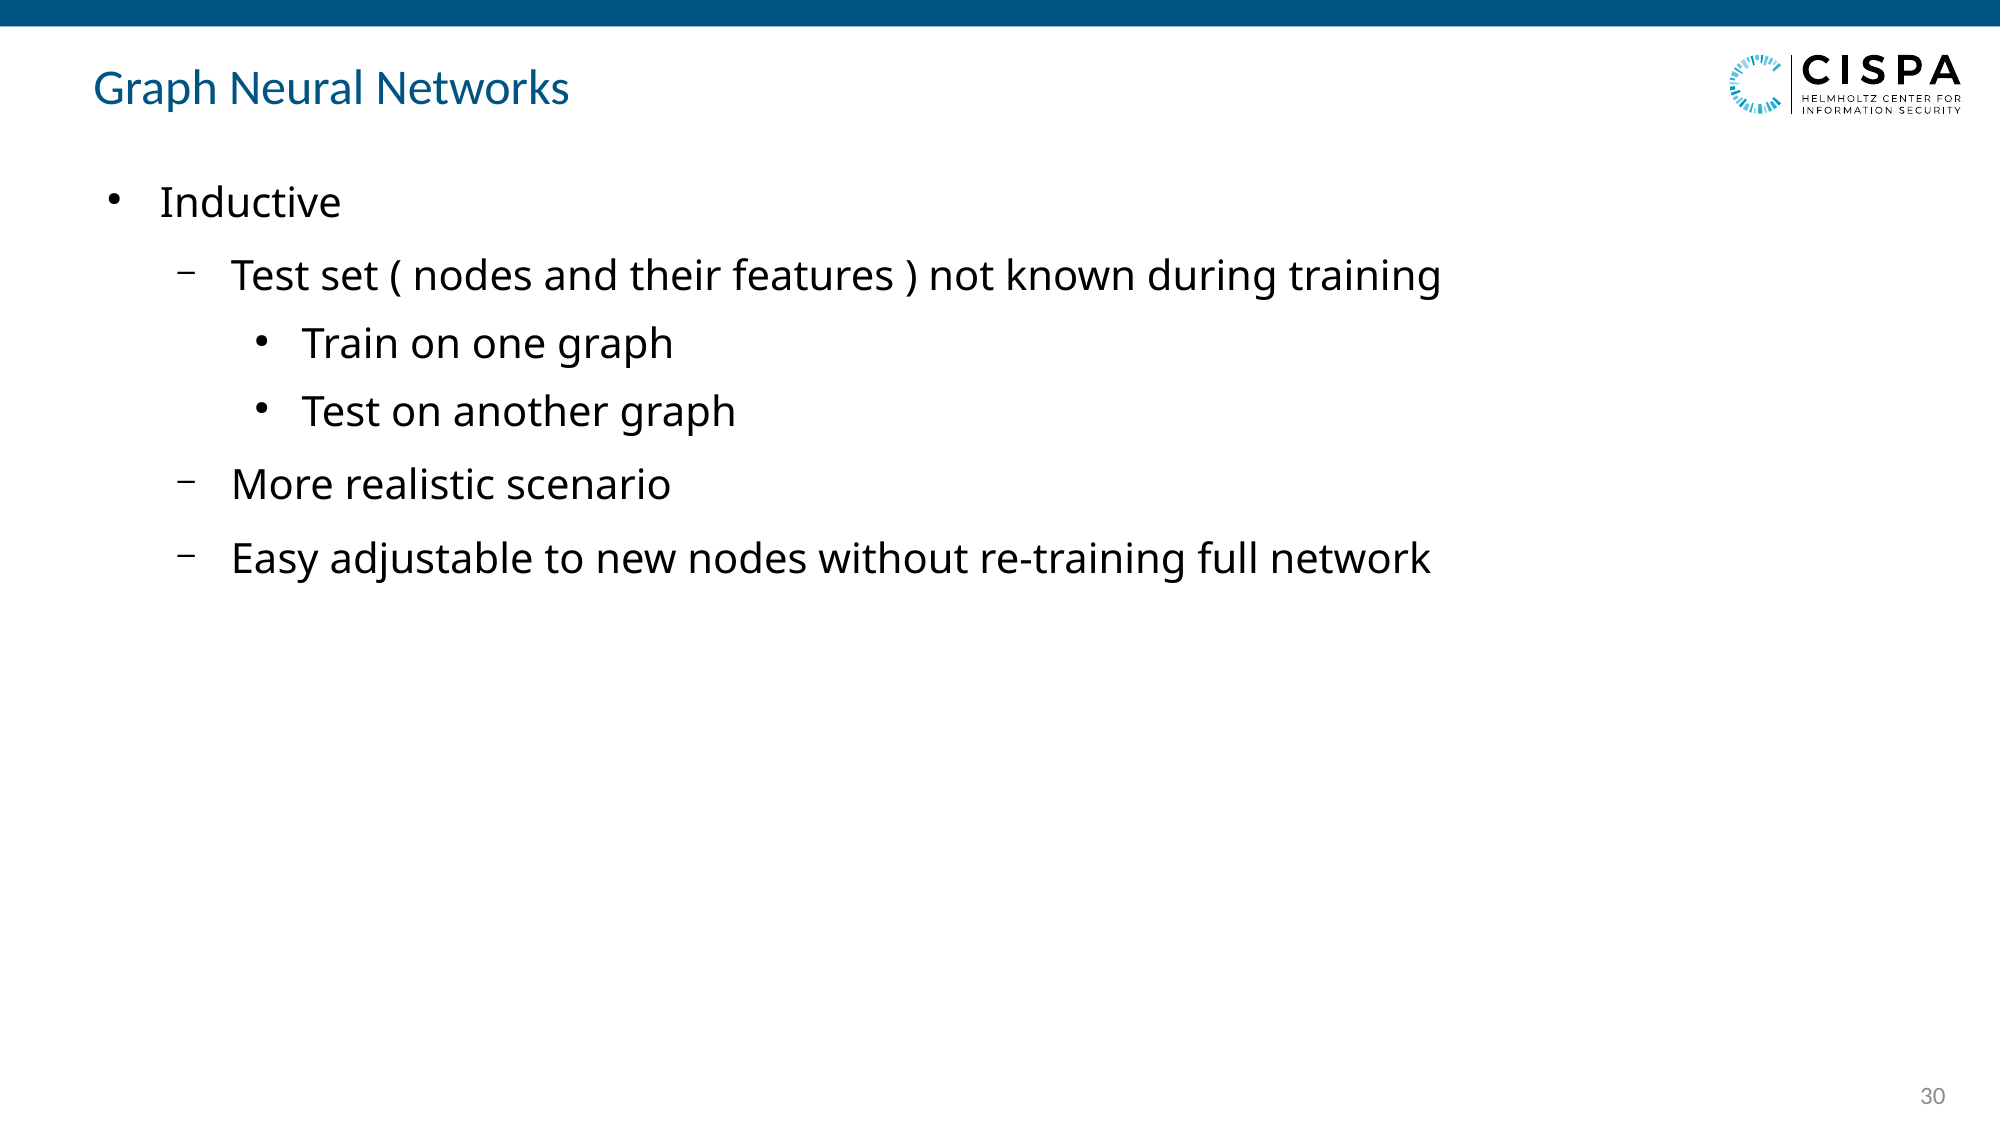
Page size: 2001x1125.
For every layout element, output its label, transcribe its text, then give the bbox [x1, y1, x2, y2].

list Inductive Test set ( nodes and their features ) not known during training Train on one graph Test on another graph More realistic scenario Easy adjustable to new nodes without re-training full network [78, 170, 1922, 1024]
slide_number <number> [1870, 1065, 1961, 1125]
title Graph Neural Networks [78, 38, 1699, 131]
